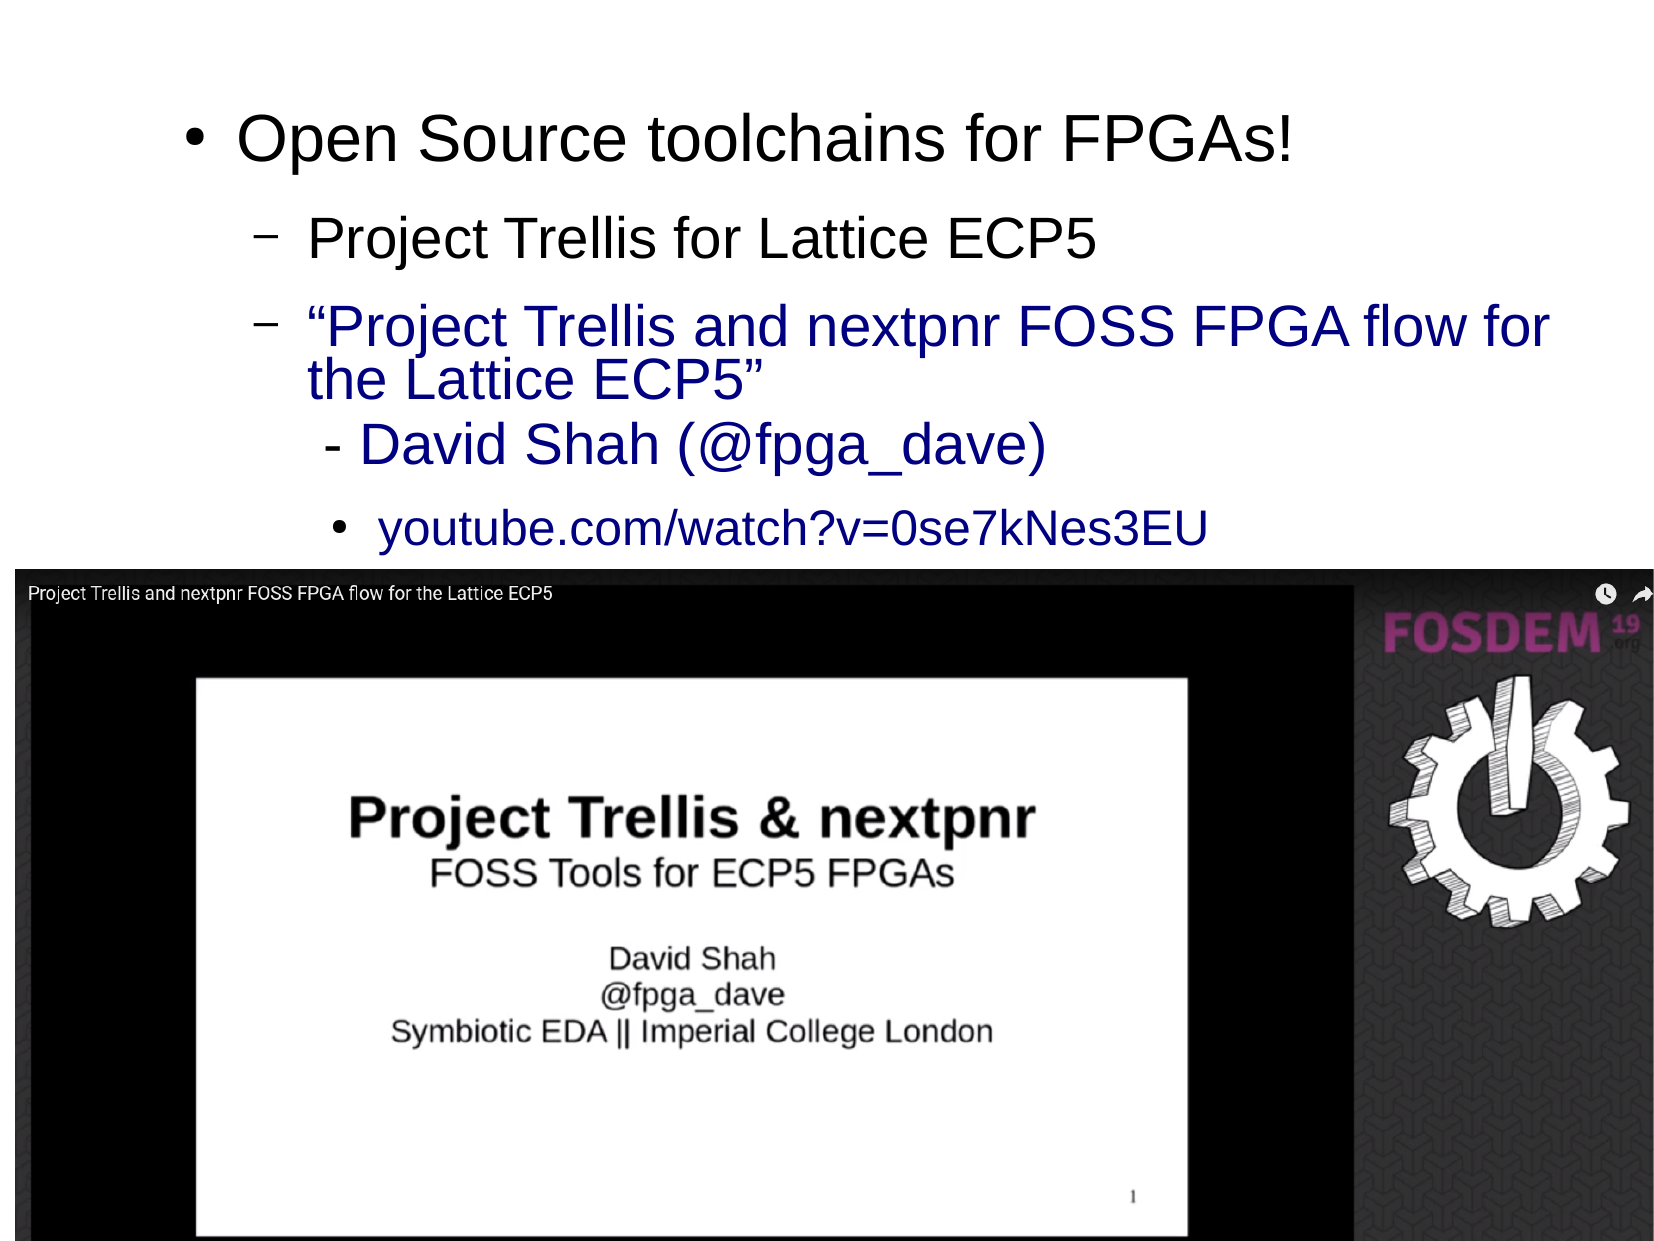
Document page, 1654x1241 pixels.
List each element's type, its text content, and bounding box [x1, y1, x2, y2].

list Open Source toolchains for FPGAs! Project Trellis for Lattice ECP5 “Project Trellis and nextpnr FOSS FPGA flow for the Lattice ECP5” - David Shah (@fpga_dave) youtube.com/watch?v=0se7kNes3EU [165, 101, 1583, 569]
picture [15, 569, 1654, 1241]
